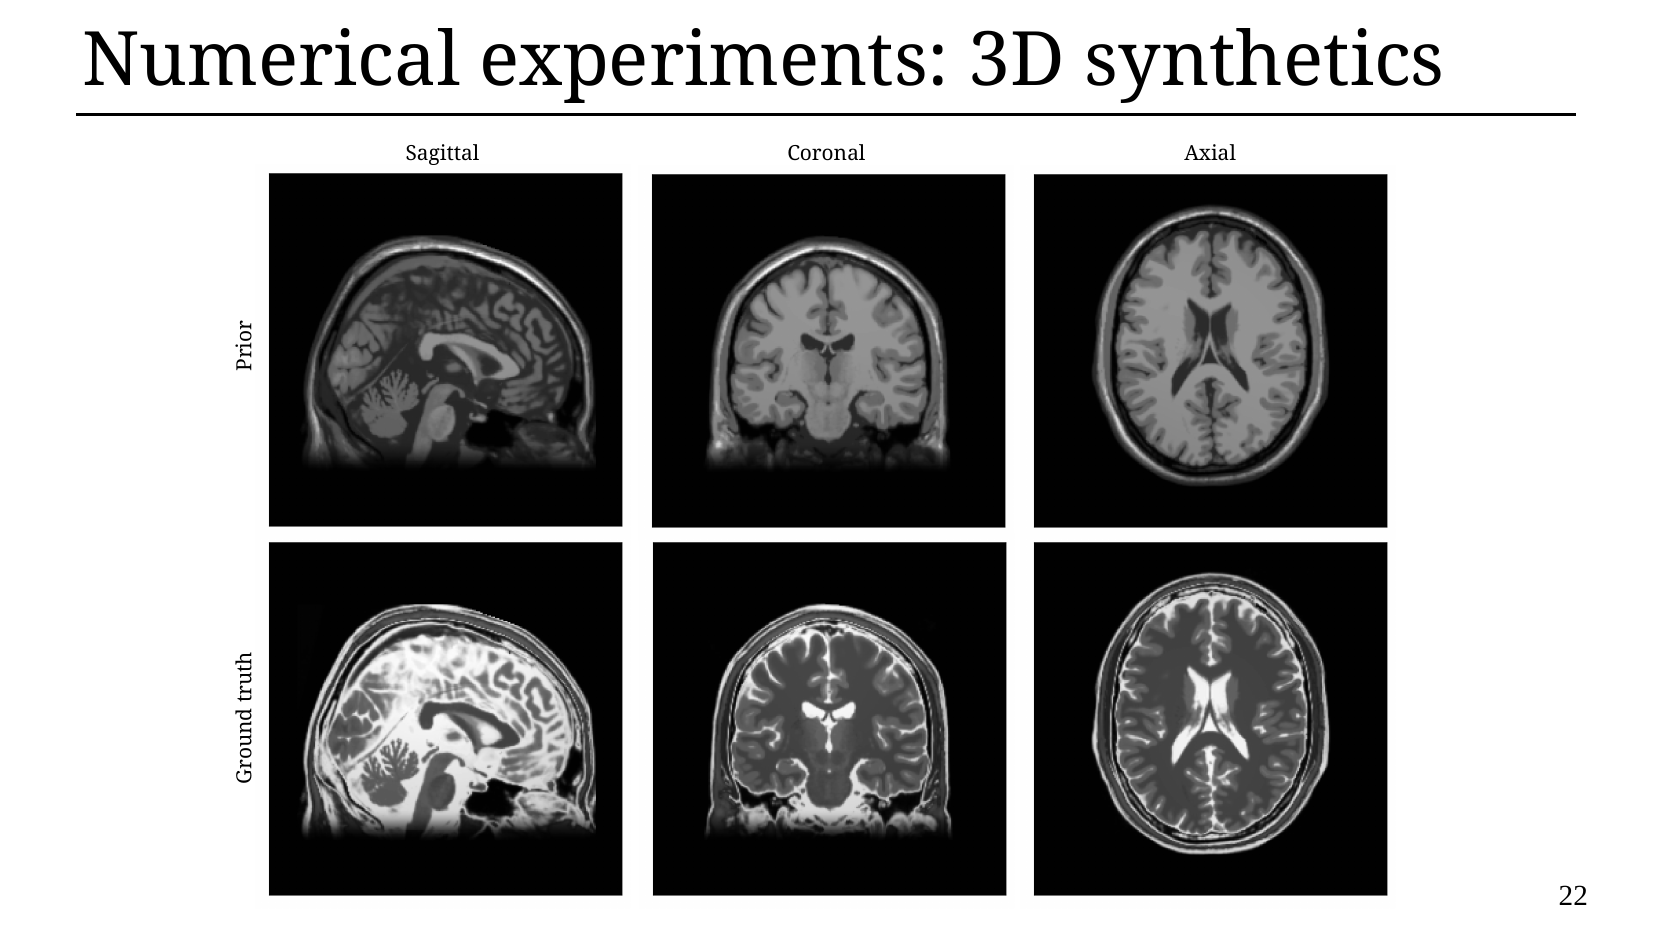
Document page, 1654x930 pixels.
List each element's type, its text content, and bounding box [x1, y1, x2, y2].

picture [1020, 165, 1396, 909]
picture [255, 164, 631, 909]
text_box Prior [221, 173, 261, 519]
title Numerical experiments: 3D synthetics [82, 7, 1571, 105]
text_box Sagittal [270, 131, 616, 171]
text_box Ground truth [221, 545, 261, 891]
text_box Coronal [653, 131, 999, 171]
picture [638, 165, 1015, 909]
text_box Axial [1037, 131, 1383, 171]
